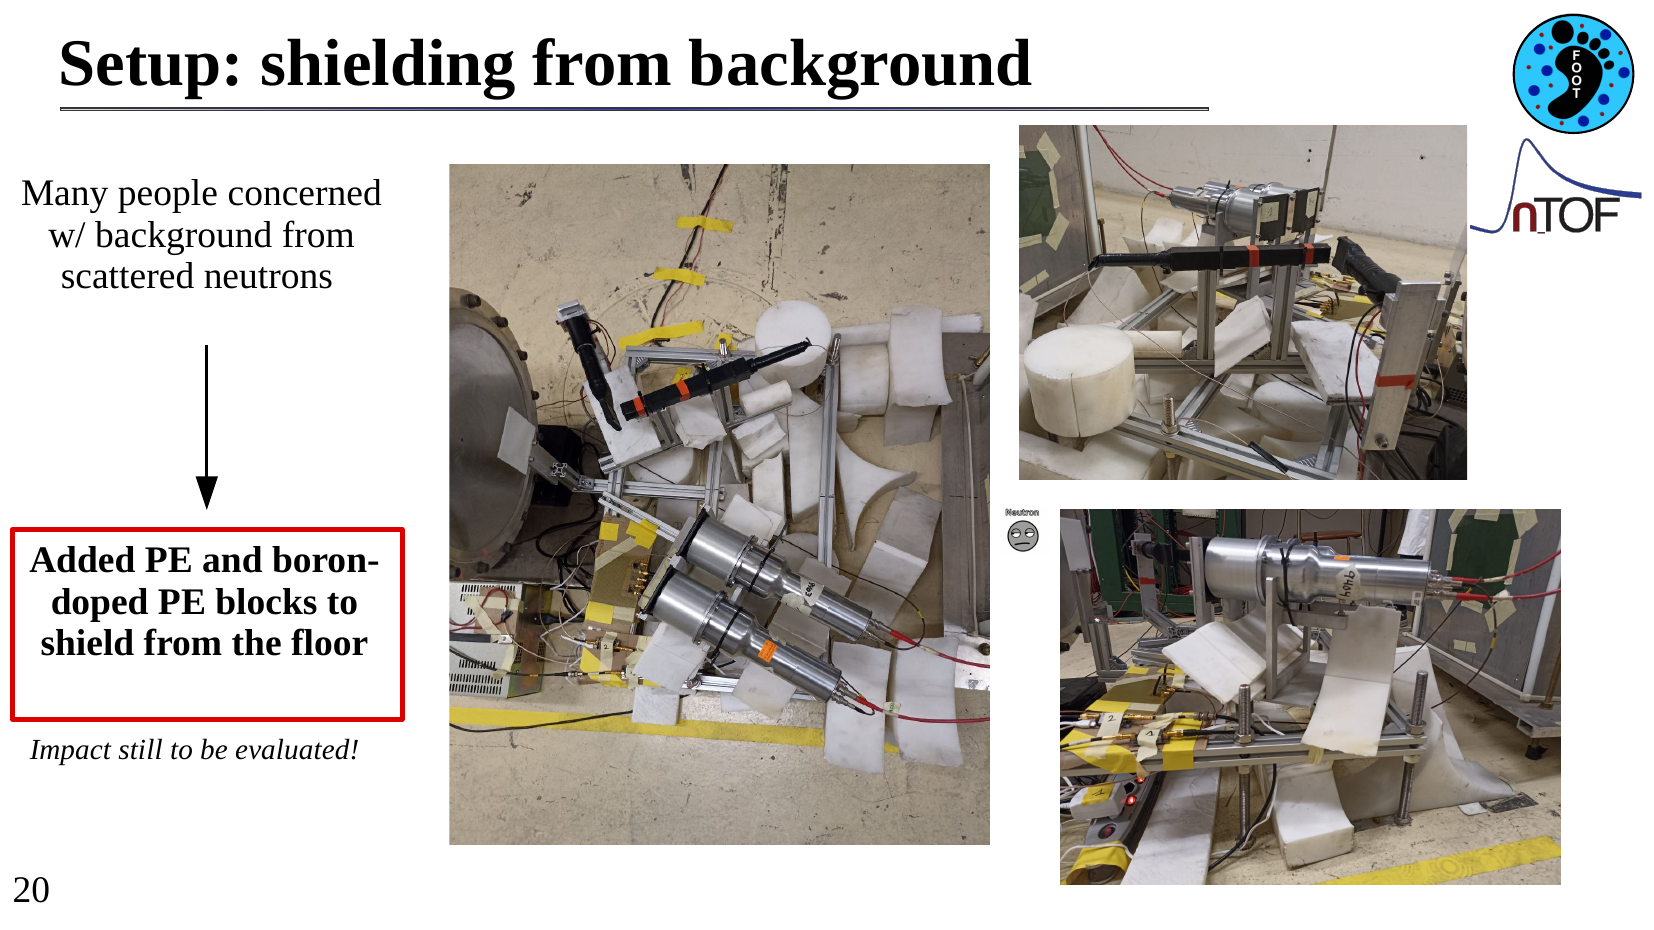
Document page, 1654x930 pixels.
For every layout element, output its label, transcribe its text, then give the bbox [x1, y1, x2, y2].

picture [999, 507, 1051, 556]
text_box Setup: shielding from background [58, 0, 1594, 118]
picture [449, 164, 990, 845]
picture [1594, 11, 1634, 61]
picture [1060, 509, 1561, 886]
picture [1019, 21, 1653, 480]
text_box Many people concerned w/ background from scattered neutrons [6, 165, 412, 380]
text_box Impact still to be evaluated! [15, 726, 406, 821]
text_box Added PE and boron- doped PE blocks to shield from the floor [12, 529, 403, 720]
text_box 20 [0, 861, 66, 927]
